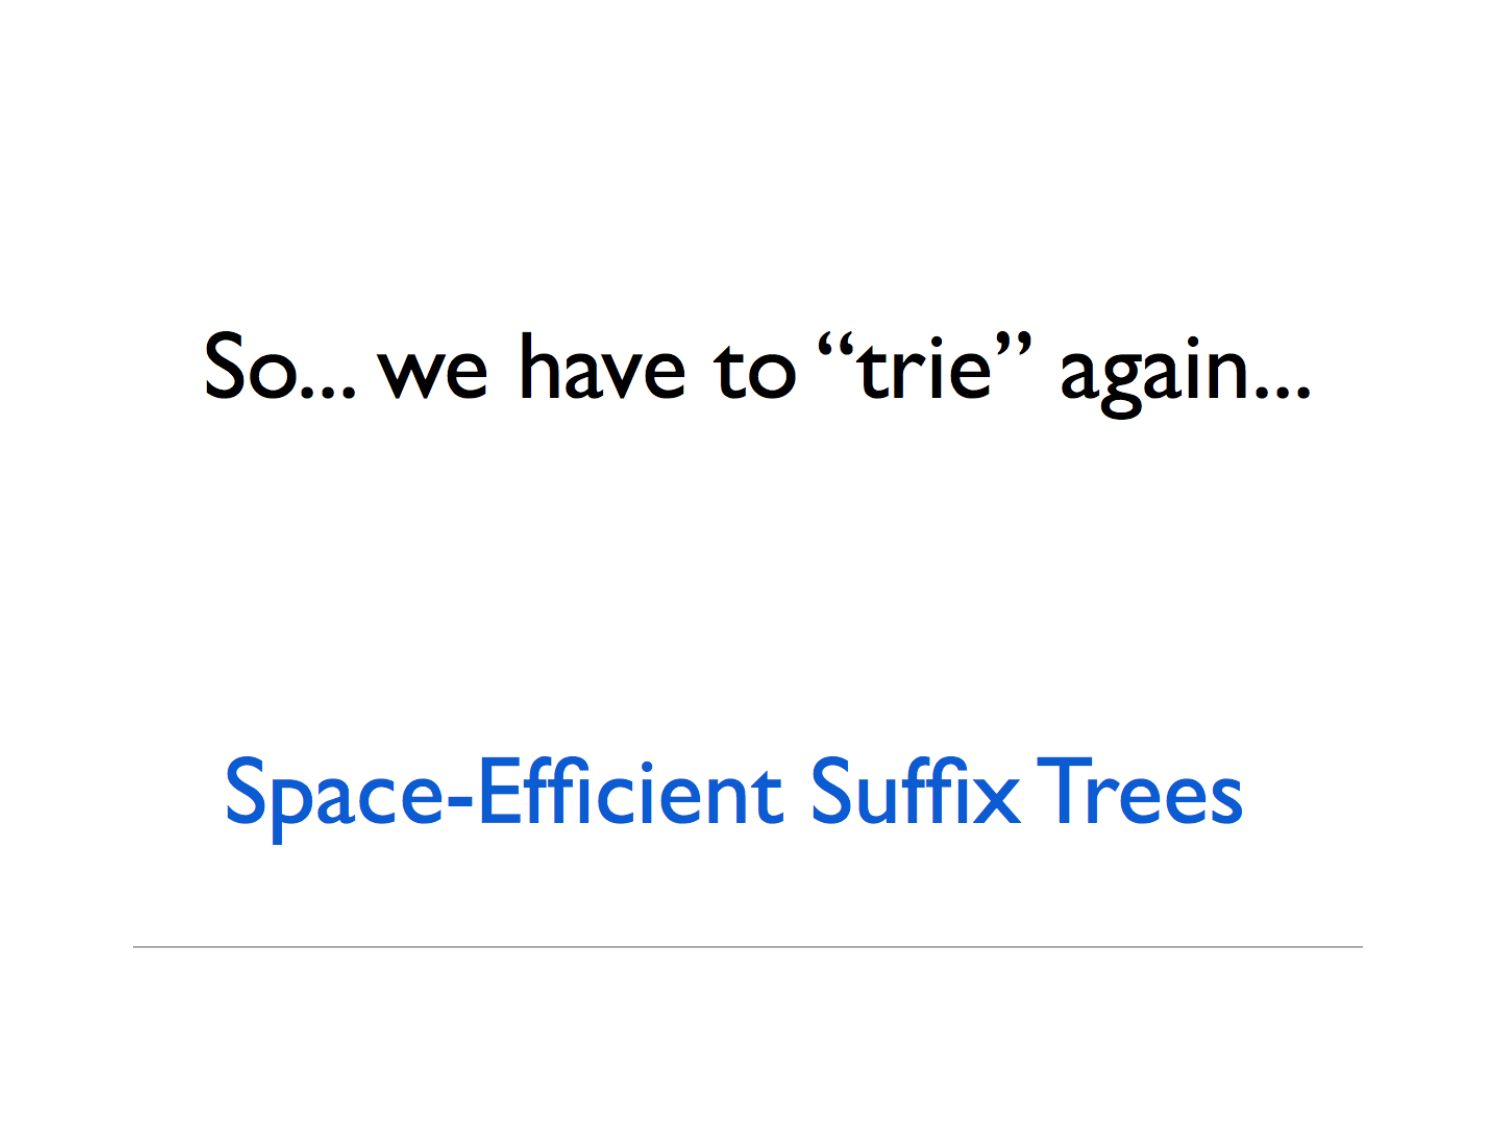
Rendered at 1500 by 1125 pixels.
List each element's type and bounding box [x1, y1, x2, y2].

picture [133, 177, 1365, 946]
